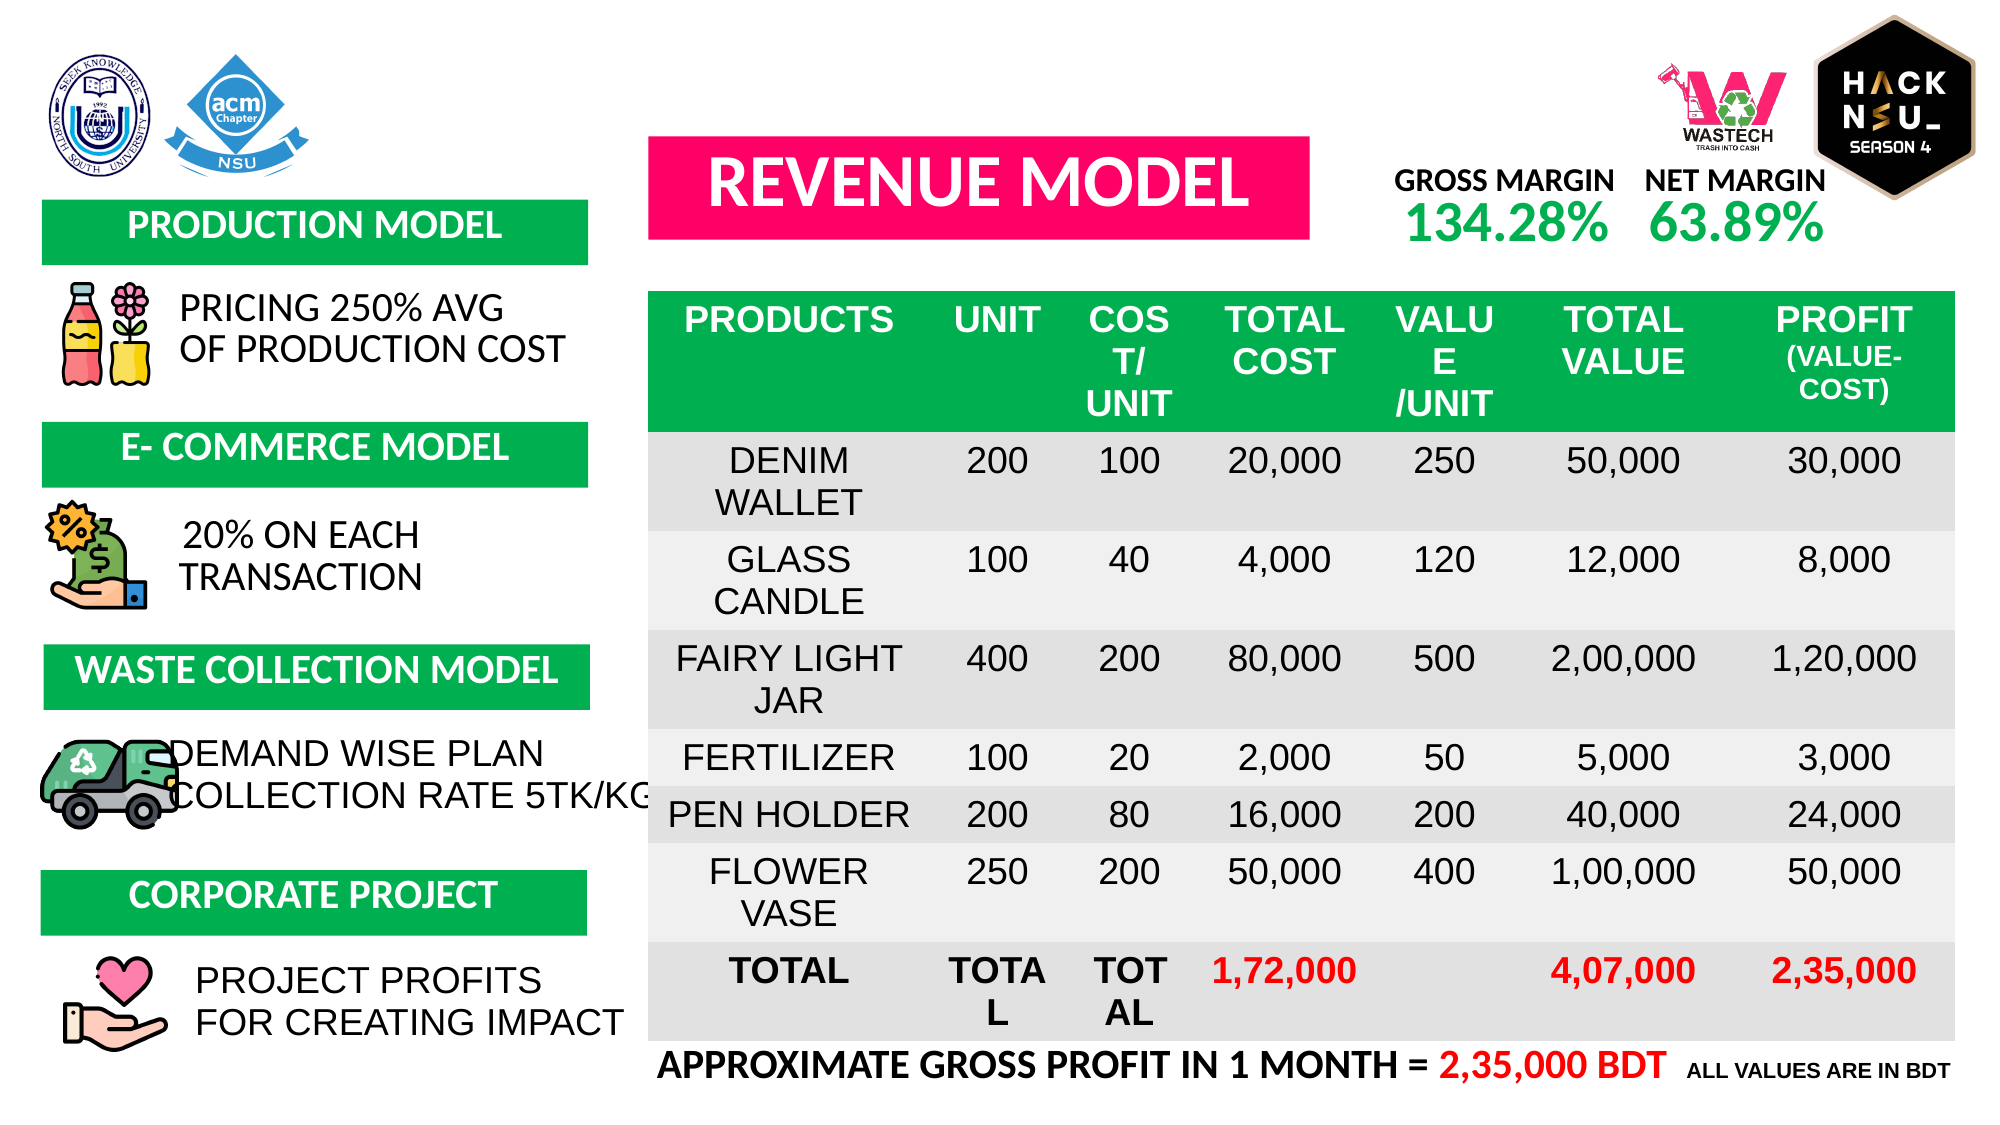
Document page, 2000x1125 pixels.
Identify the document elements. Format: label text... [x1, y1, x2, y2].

table_cell FERTILIZER [648, 729, 930, 786]
table_cell 200 [930, 432, 1065, 531]
picture [1642, 2, 2000, 213]
table_cell 40,000 [1513, 786, 1734, 843]
text_box 63.89% [1603, 189, 1870, 276]
text_box CORPORATE PROJECT [40, 870, 587, 936]
table_cell 30,000 [1734, 432, 1955, 531]
table_cell 1,72,000 [1194, 942, 1376, 1040]
table_cell 4,07,000 [1513, 942, 1734, 1040]
text_box APPROXIMATE GROSS PROFIT IN 1 MONTH = 2,35,000 BDT [641, 1040, 1743, 1106]
table_cell 2,000 [1194, 729, 1376, 786]
picture [54, 282, 158, 386]
picture [41, 54, 157, 177]
table_cell 200 [1065, 843, 1194, 942]
table_cell 250 [1376, 432, 1513, 531]
table_cell 400 [1376, 843, 1513, 942]
table_cell 100 [1065, 432, 1194, 531]
table_cell 250 [930, 843, 1065, 942]
picture [172, 785, 179, 805]
table_cell 120 [1376, 531, 1513, 630]
table_cell 100 [930, 531, 1065, 630]
table_cell 4,000 [1194, 531, 1376, 630]
text_box E- COMMERCE MODEL [41, 421, 589, 488]
table_cell PEN HOLDER [648, 786, 930, 843]
table_cell 16,000 [1194, 786, 1376, 843]
text_box PRODUCTION MODEL [41, 199, 589, 266]
text_box WASTE COLLECTION MODEL [43, 644, 590, 710]
table_header TOTAL COST [1194, 291, 1376, 432]
picture [164, 54, 309, 177]
table_cell TOTAL [1065, 942, 1194, 1040]
table_cell 50,000 [1513, 432, 1734, 531]
text_box PROJECT PROFITS FOR CREATING IMPACT [189, 952, 632, 1059]
text_box NET MARGIN [1584, 159, 1789, 215]
text_box ALL VALUES ARE IN BDT [1743, 1051, 1966, 1095]
picture [40, 715, 179, 854]
table_cell 20,000 [1194, 432, 1376, 531]
table_cell 200 [1376, 786, 1513, 843]
table_cell 50 [1376, 729, 1513, 786]
table_header TOTAL VALUE [1513, 291, 1734, 432]
text_box 134.28% [1306, 189, 1603, 276]
table_cell TOTAL [930, 942, 1065, 1040]
text_box DEMAND WISE PLAN COLLECTION RATE 5TK/KG [192, 724, 635, 831]
table_header VALUE /UNIT [1376, 291, 1513, 432]
table_cell 2,35,000 [1734, 942, 1955, 1041]
text_box 20% ON EACH TRANSACTION [0, 509, 611, 626]
table_cell 200 [930, 786, 1065, 843]
table_cell 80,000 [1194, 630, 1376, 729]
table_cell FLOWER VASE [648, 843, 930, 942]
table_cell 50,000 [1194, 843, 1376, 942]
table_cell GLASS CANDLE [648, 531, 930, 630]
table_cell 100 [930, 729, 1065, 786]
table_cell FAIRY LIGHT JAR [648, 630, 930, 729]
table_cell TOTAL [648, 942, 930, 1040]
table_cell 3,000 [1734, 729, 1955, 786]
table_header UNIT [930, 291, 1065, 432]
text_box GROSS MARGIN [1277, 159, 1584, 215]
table_cell 2,00,000 [1513, 630, 1734, 729]
table_header PRODUCTS [648, 291, 930, 432]
table_cell 500 [1376, 630, 1513, 729]
table_cell 1,20,000 [1734, 630, 1955, 729]
text_box PRICING 250% AVG OF PRODUCTION COST [164, 282, 723, 450]
table_cell 24,000 [1734, 786, 1955, 843]
picture [174, 743, 179, 763]
picture [63, 951, 168, 1057]
table_cell 1,00,000 [1513, 843, 1734, 942]
table_cell 50,000 [1734, 843, 1955, 942]
table_cell DENIM WALLET [648, 432, 930, 531]
table_cell 20 [1065, 729, 1194, 786]
table_cell [1376, 942, 1513, 1040]
table_cell 40 [1065, 531, 1194, 630]
table_header PROFIT (VALUE-COST) [1734, 291, 1955, 432]
table_cell 400 [930, 630, 1065, 729]
picture [41, 496, 158, 613]
table_cell 80 [1065, 786, 1194, 843]
table_cell 8,000 [1734, 531, 1955, 630]
table_cell 200 [1065, 630, 1194, 729]
text_box REVENUE MODEL [648, 136, 1310, 240]
table_cell 5,000 [1513, 729, 1734, 786]
table_header COST/ UNIT [1065, 291, 1194, 432]
table_cell 12,000 [1513, 531, 1734, 630]
